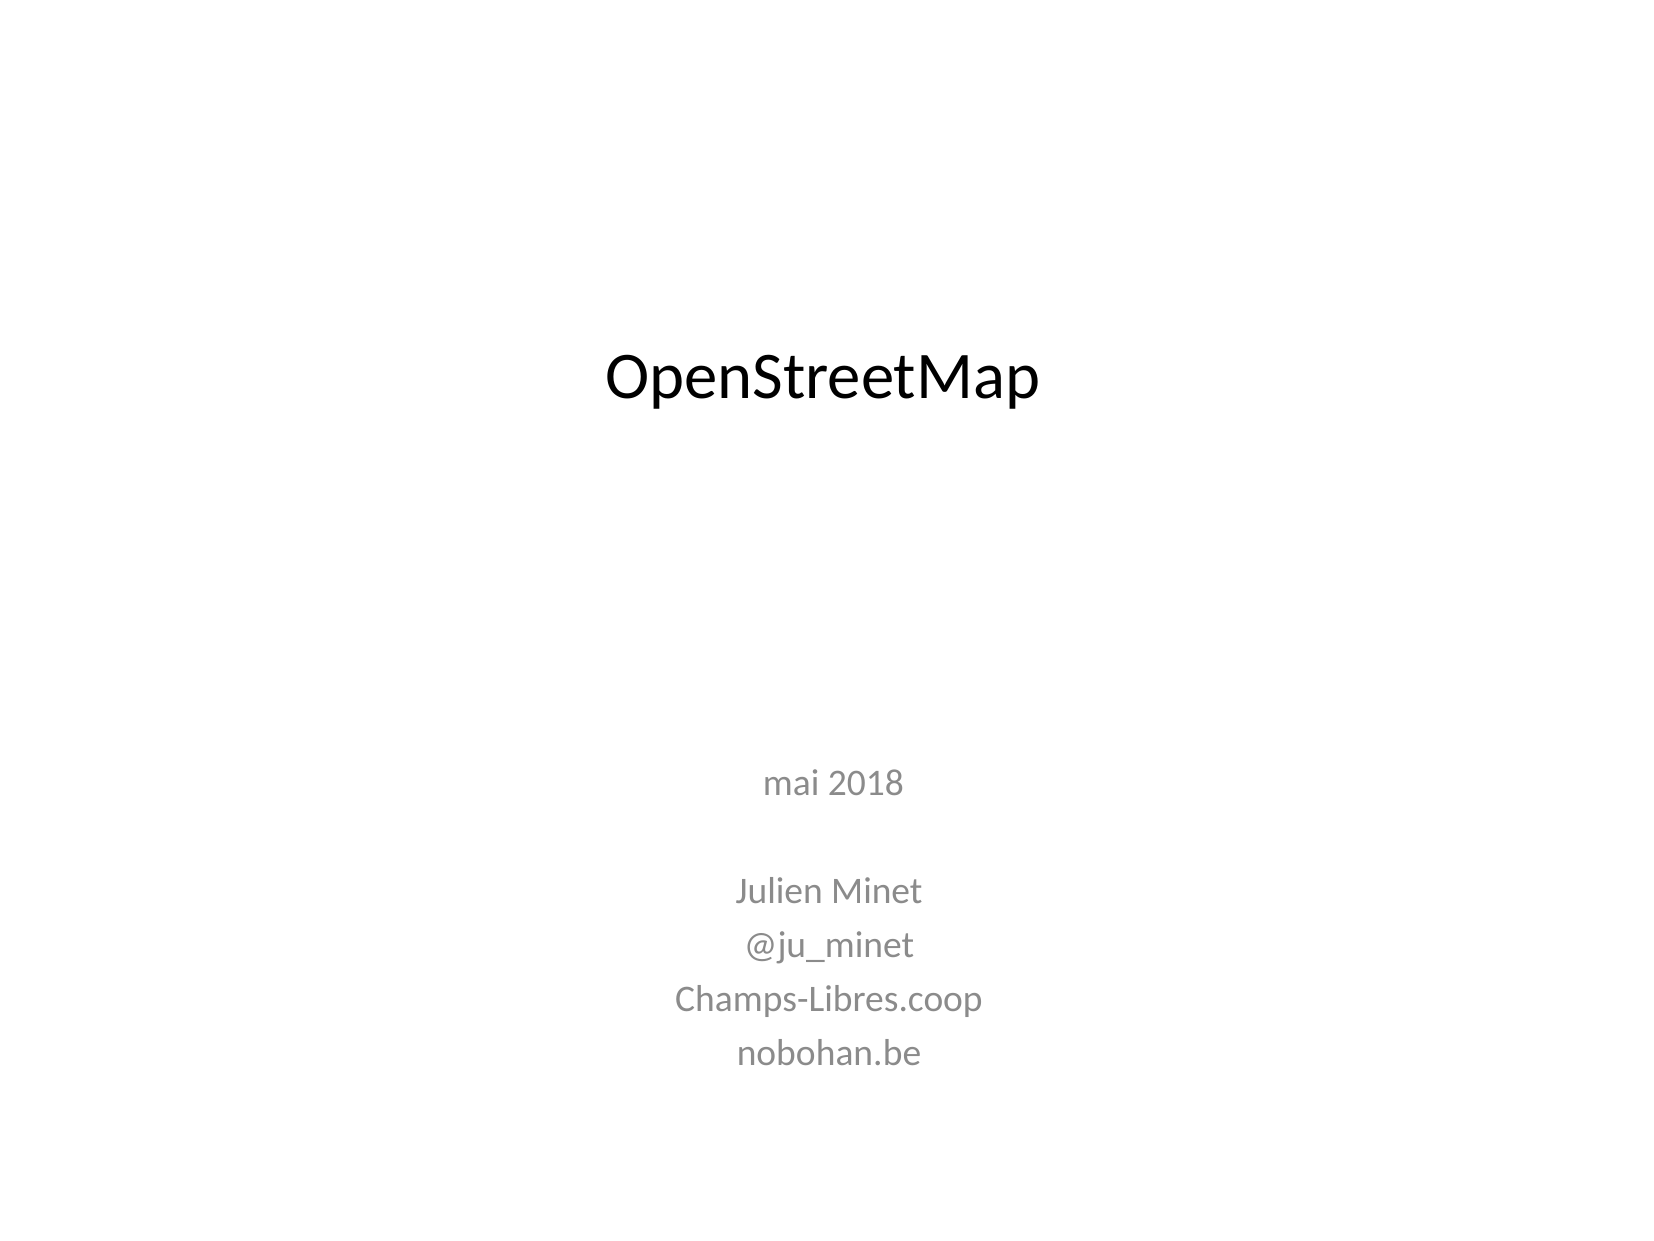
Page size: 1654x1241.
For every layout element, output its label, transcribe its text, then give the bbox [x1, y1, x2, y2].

title OpenStreetMap [120, 199, 1526, 466]
text_box mai 2018 Julien Minet @ju_minet Champs-Libres.coop nobohan.be [165, 750, 1494, 1082]
